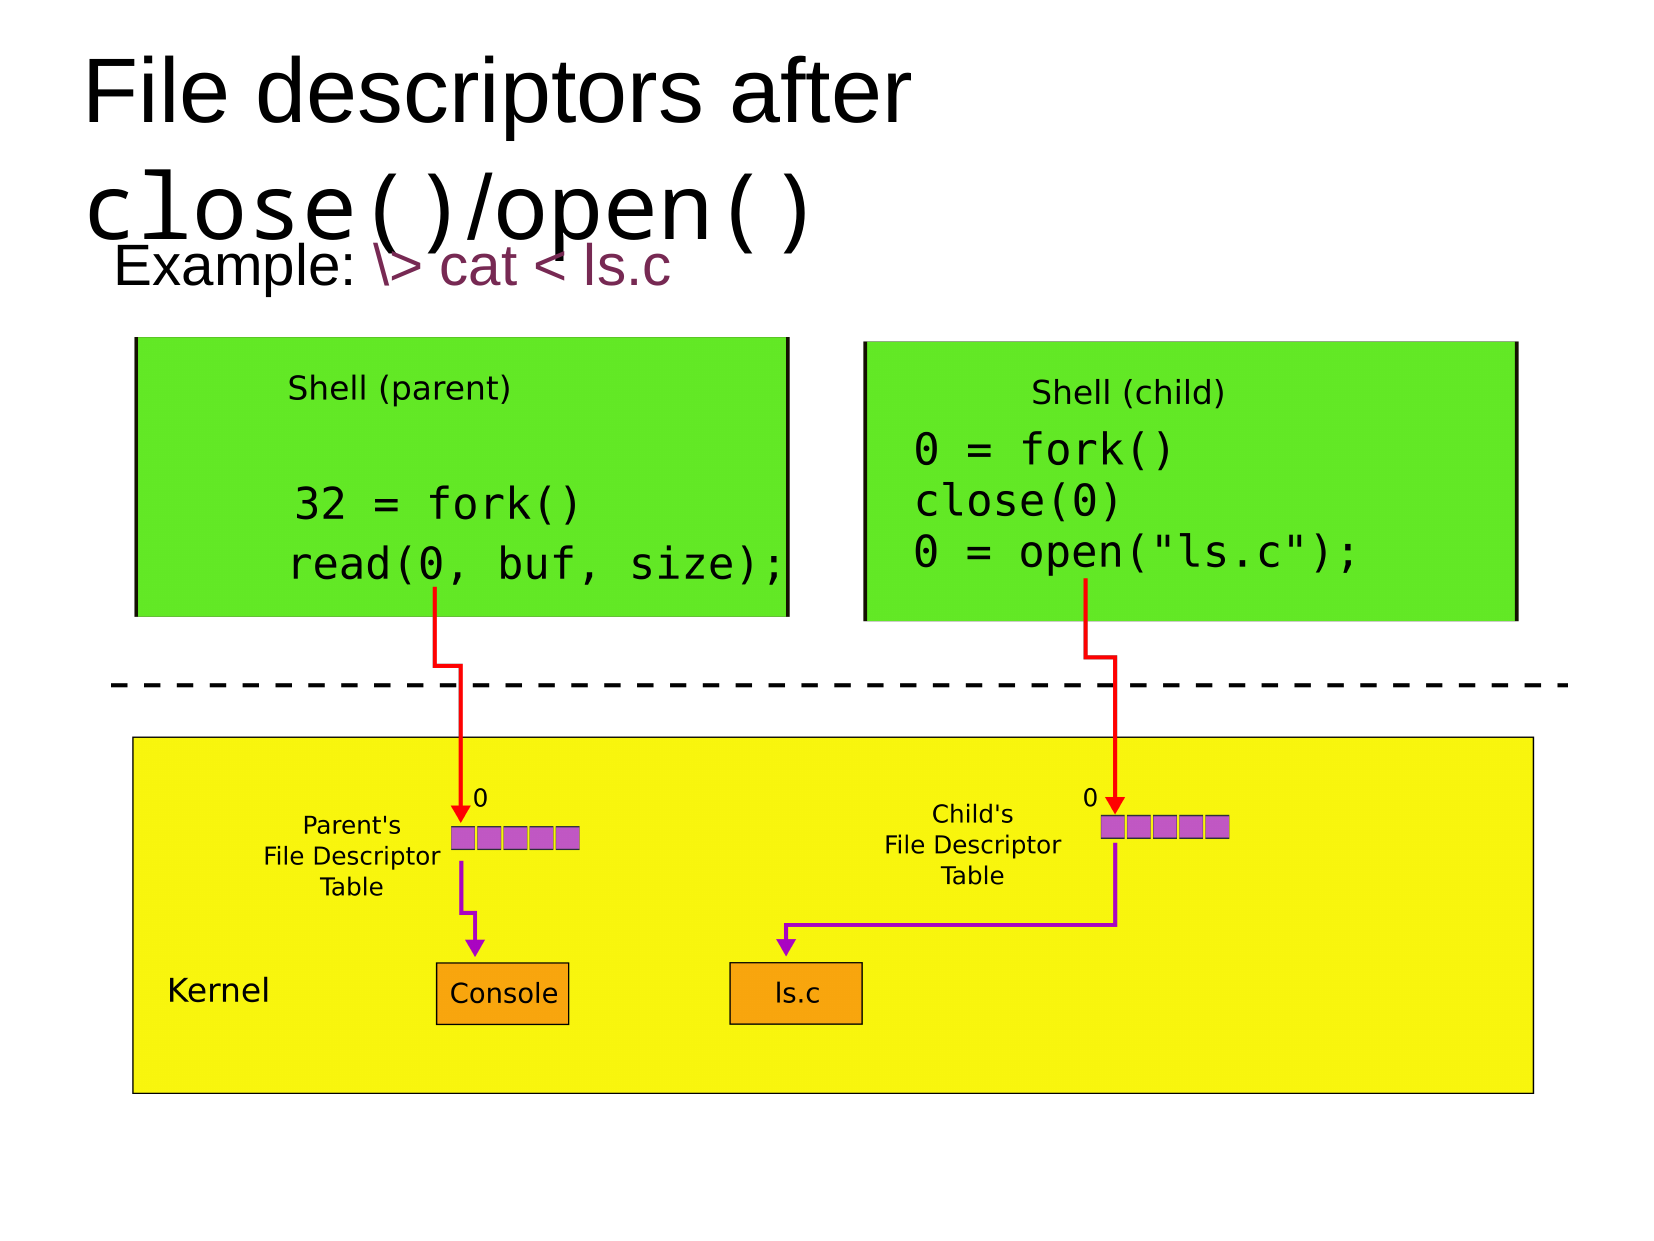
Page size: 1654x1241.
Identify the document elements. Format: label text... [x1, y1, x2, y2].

picture [111, 337, 1568, 1094]
text_box Example: \> cat < ls.c [99, 225, 863, 333]
title File descriptors after close()/open() [82, 40, 1613, 266]
